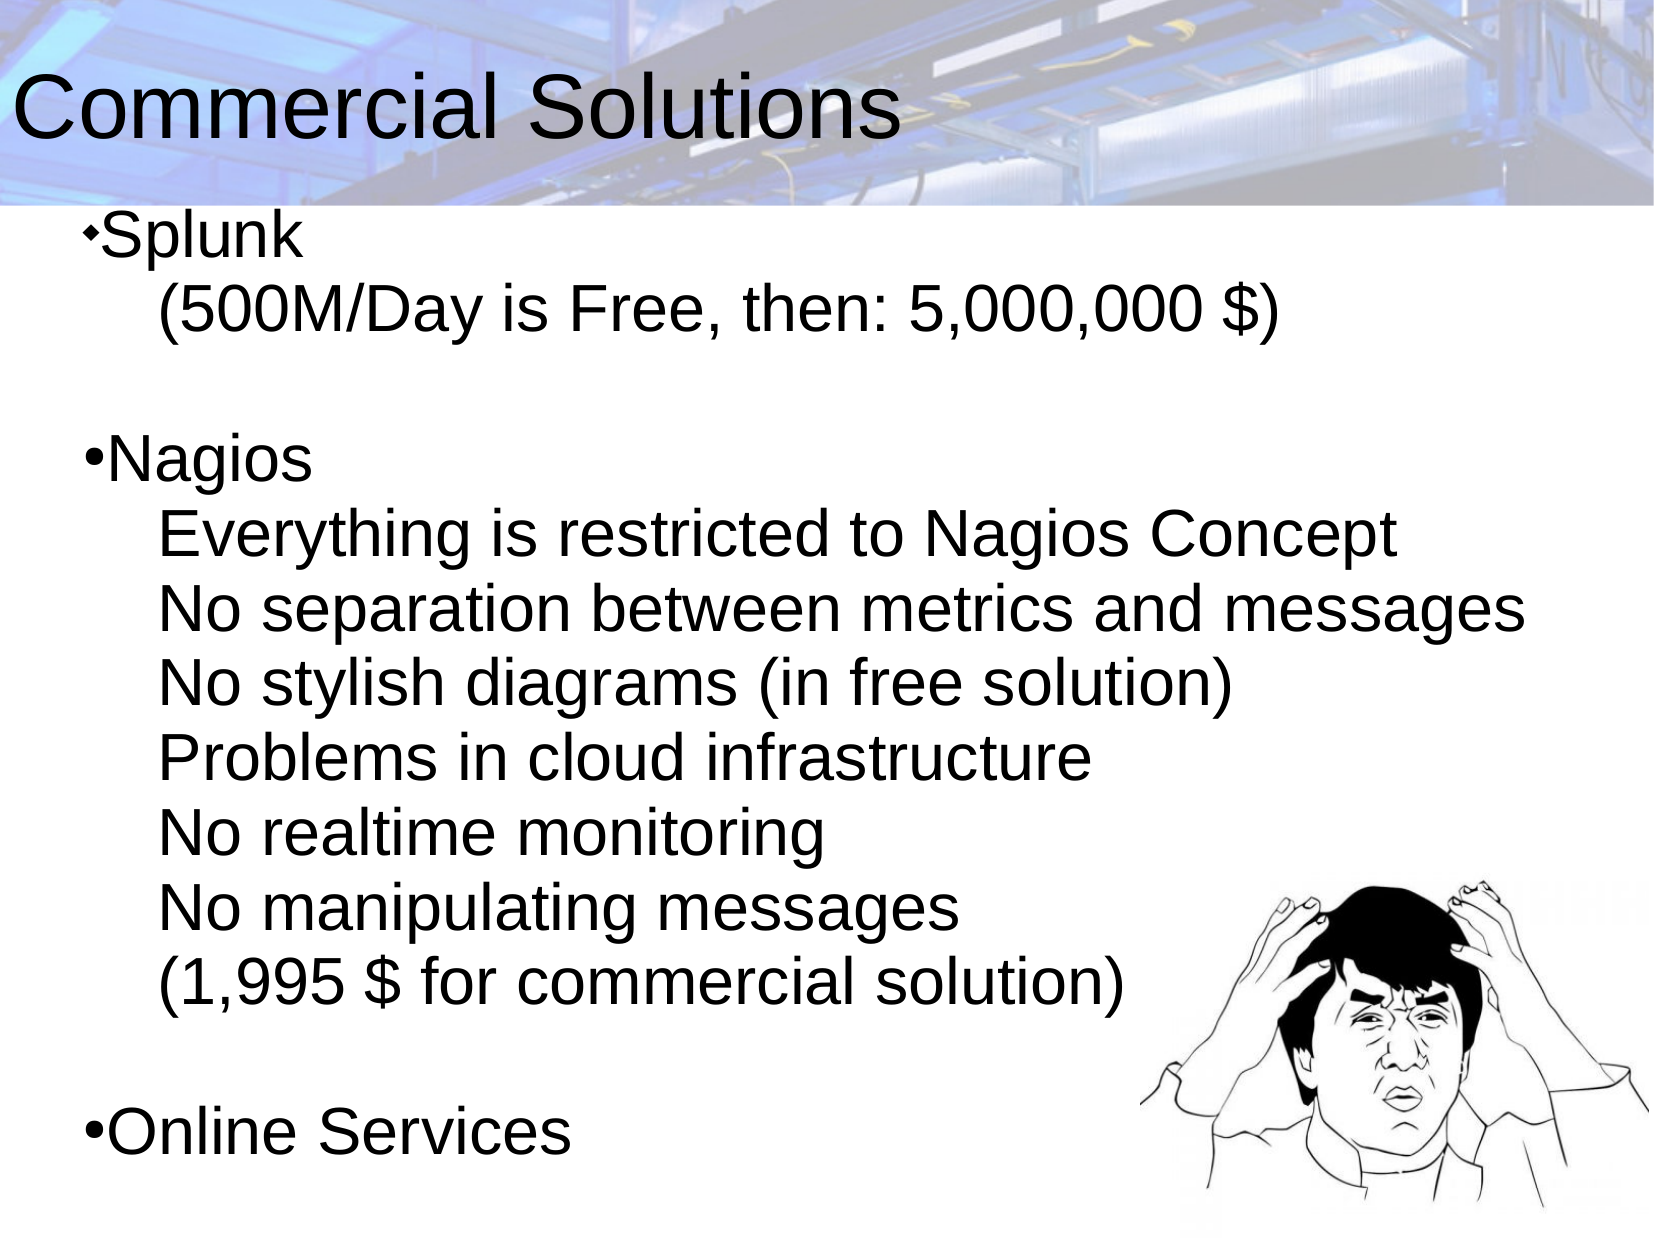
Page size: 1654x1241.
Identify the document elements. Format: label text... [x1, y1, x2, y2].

subtitle Splunk (500M/Day is Free, then: 5,000,000 $) Nagios Everything is restricted to Nagios Concept No separation between metrics and messages No stylish diagrams (in free solution) Problems in cloud infrastructure No realtime monitoring No manipulating messages (1,995 $ for commercial solution) Online Services [82, 165, 1538, 1201]
picture [0, 0, 1654, 1241]
title Commercial Solutions [11, 2, 1501, 211]
